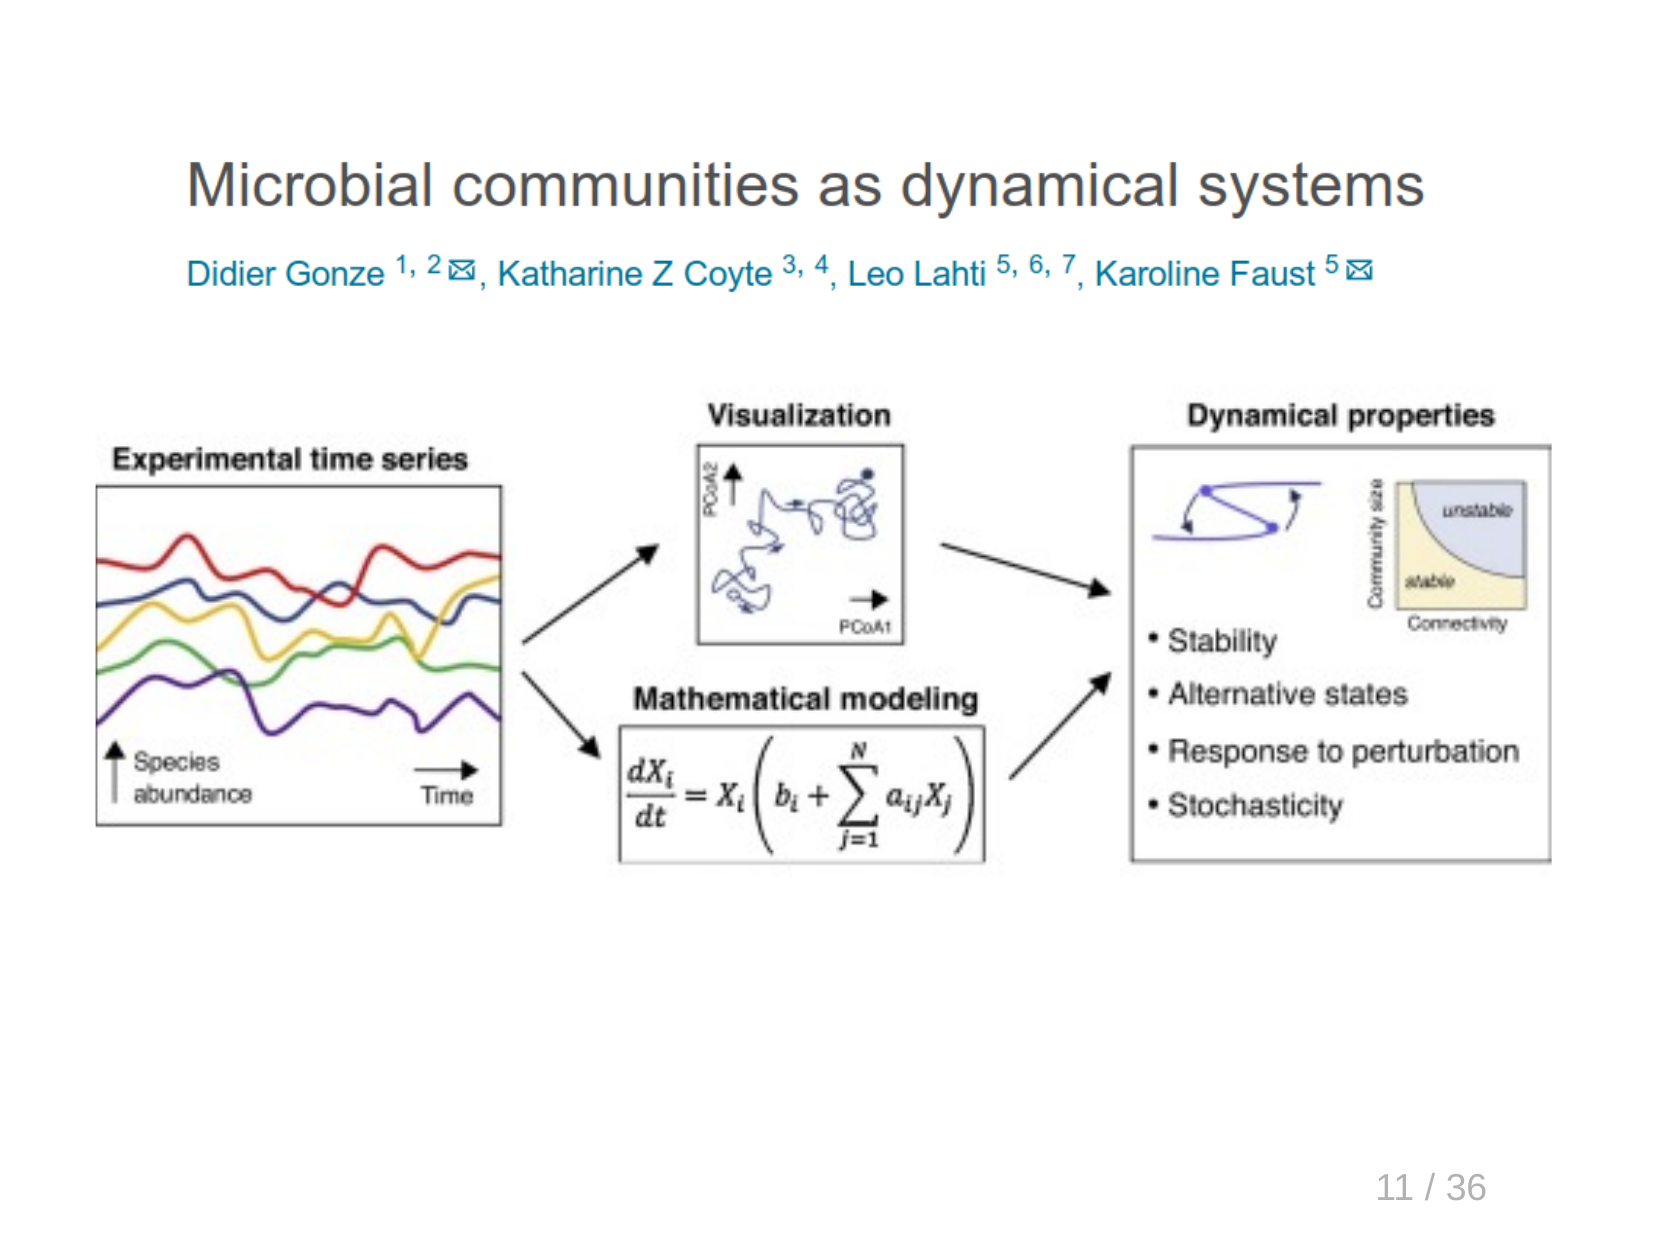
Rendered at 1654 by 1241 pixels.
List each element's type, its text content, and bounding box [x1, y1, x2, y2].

text_box <number> / 36 [1360, 1159, 1654, 1220]
picture [155, 140, 1492, 306]
picture [95, 380, 1552, 885]
